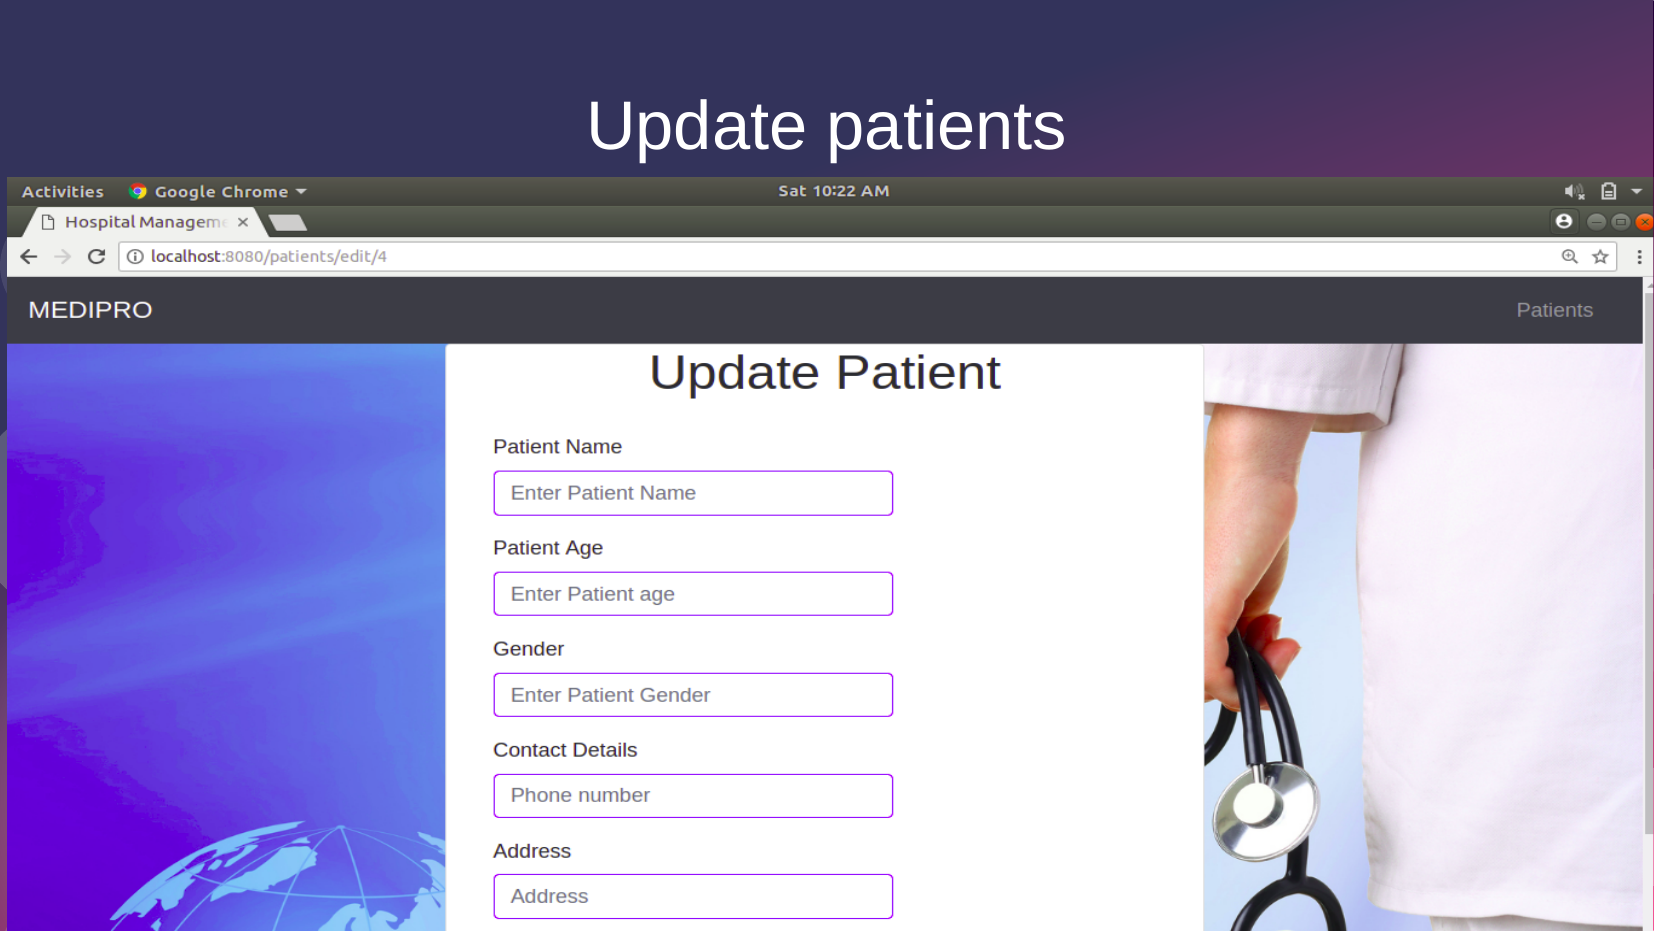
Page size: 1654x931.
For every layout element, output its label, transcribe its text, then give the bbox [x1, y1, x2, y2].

picture [7, 177, 1654, 931]
title Update patients [88, 44, 1565, 177]
